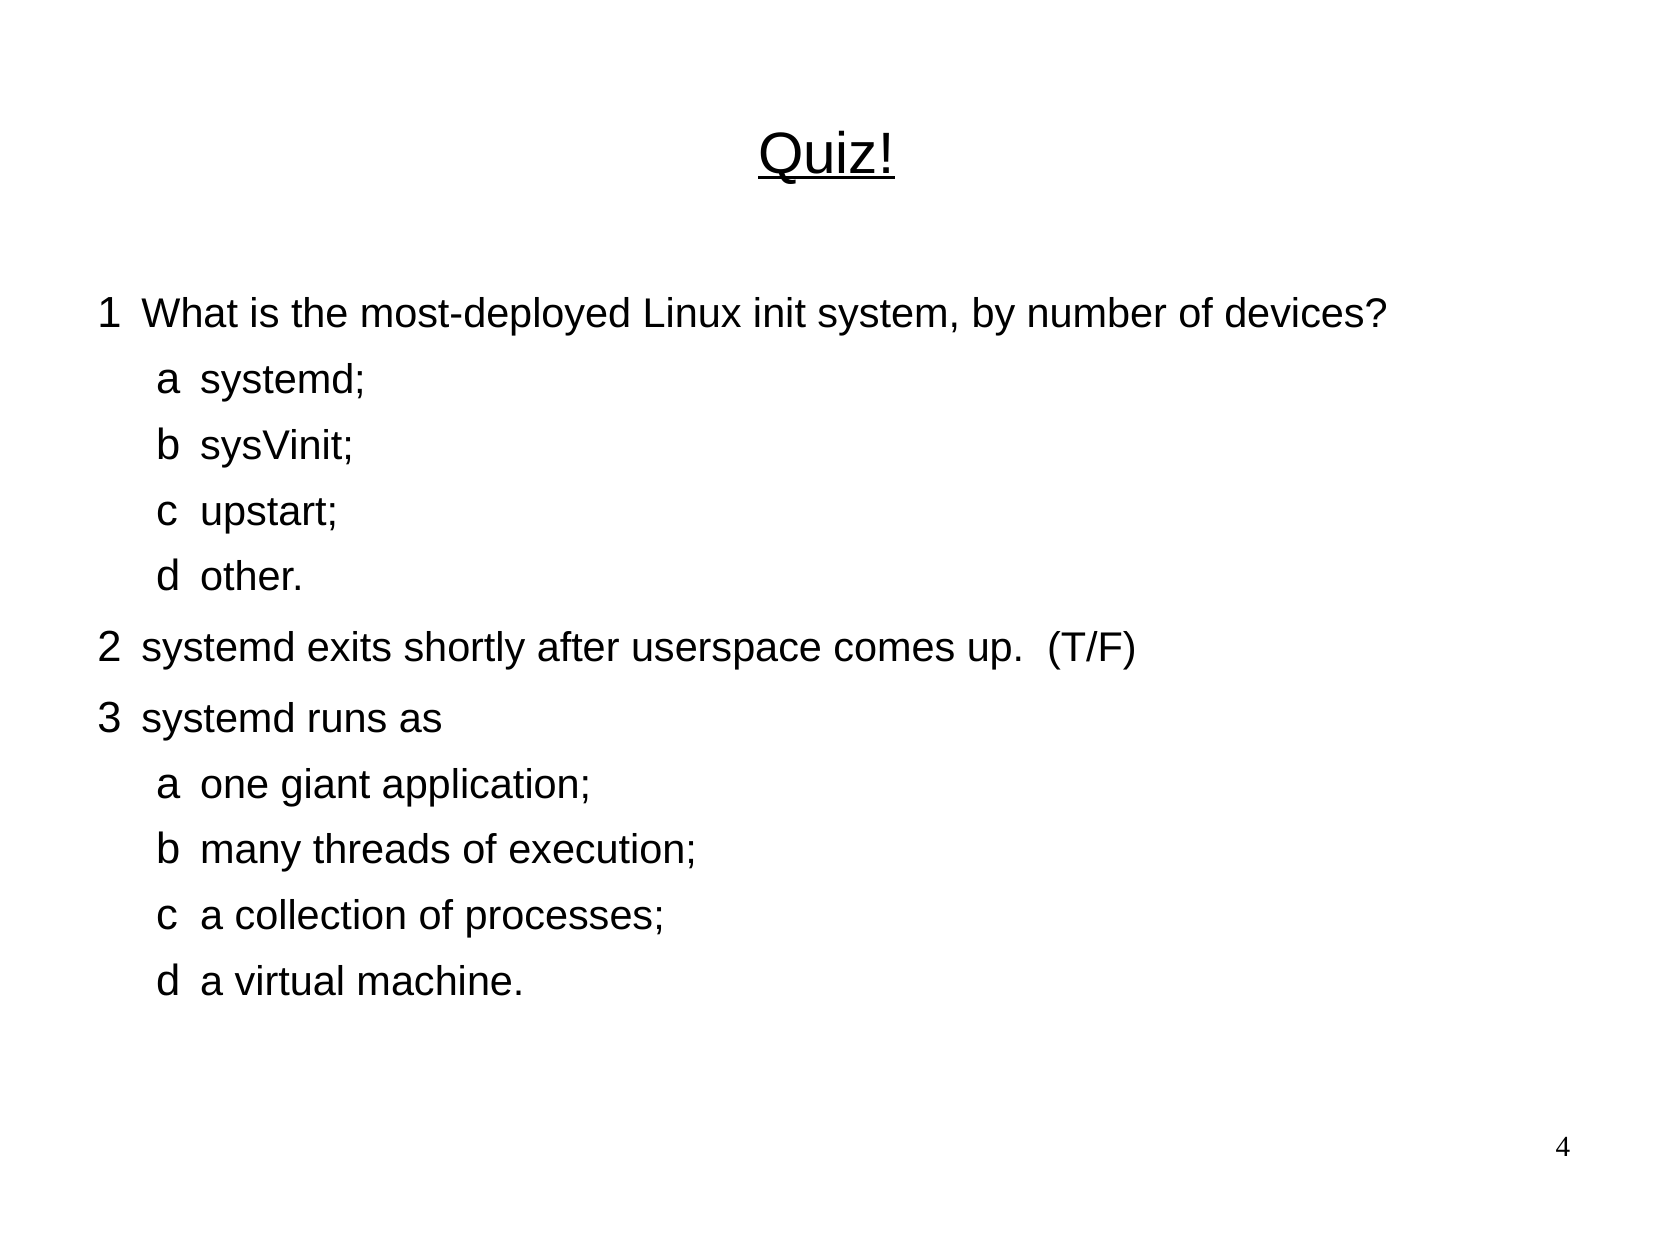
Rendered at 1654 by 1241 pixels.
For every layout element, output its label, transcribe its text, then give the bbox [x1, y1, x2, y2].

title Quiz! [82, 49, 1571, 257]
list What is the most-deployed Linux init system, by number of devices? systemd; sysVinit; upstart; other. systemd exits shortly after userspace comes up. (T/F) systemd runs as one giant application; many threads of execution; a collection of processes; a virtual machine. [82, 290, 1571, 1010]
